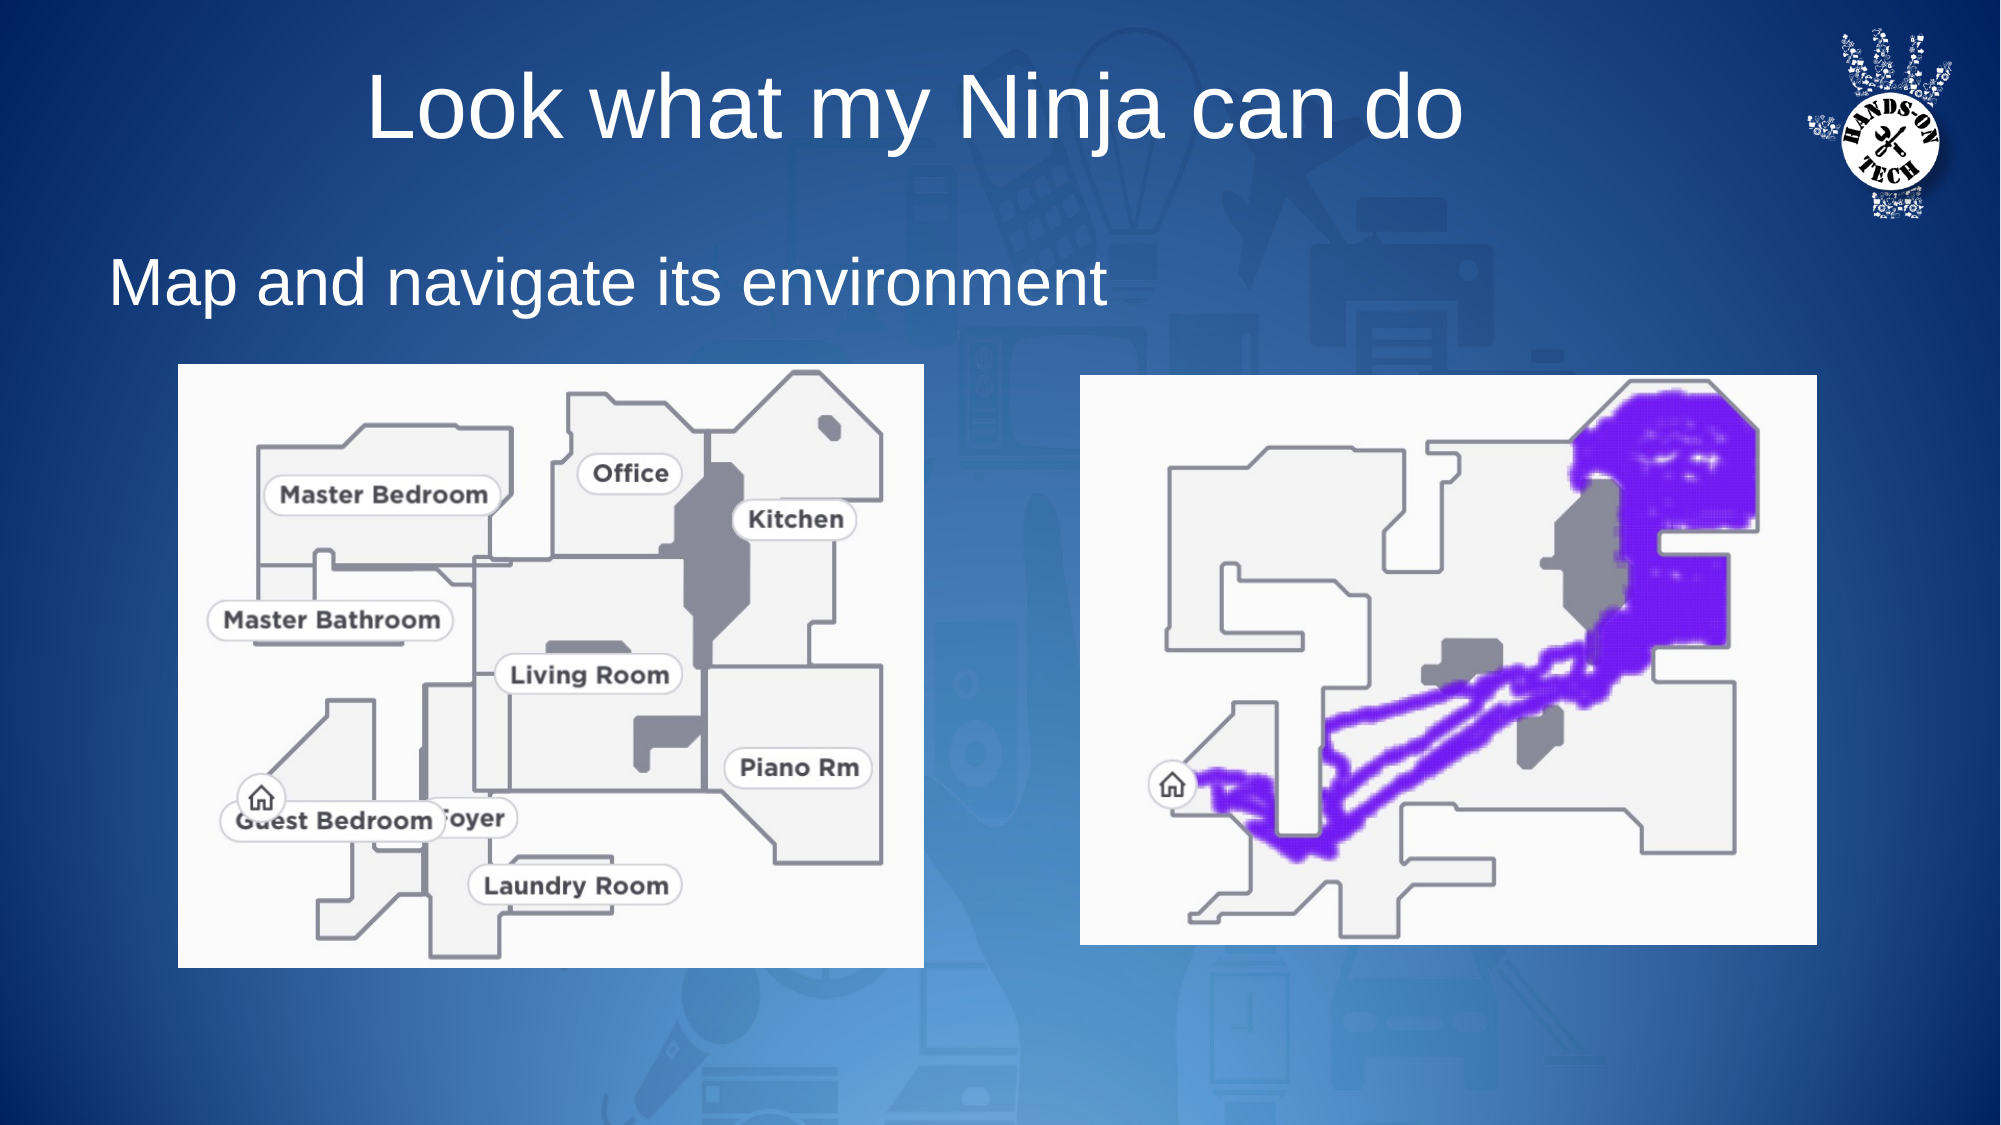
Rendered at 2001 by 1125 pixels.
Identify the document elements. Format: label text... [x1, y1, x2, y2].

text_box Look what my Ninja can do [5, 0, 1828, 218]
picture [0, 0, 2001, 1125]
text_box Map and navigate its environment [56, 240, 1879, 1025]
